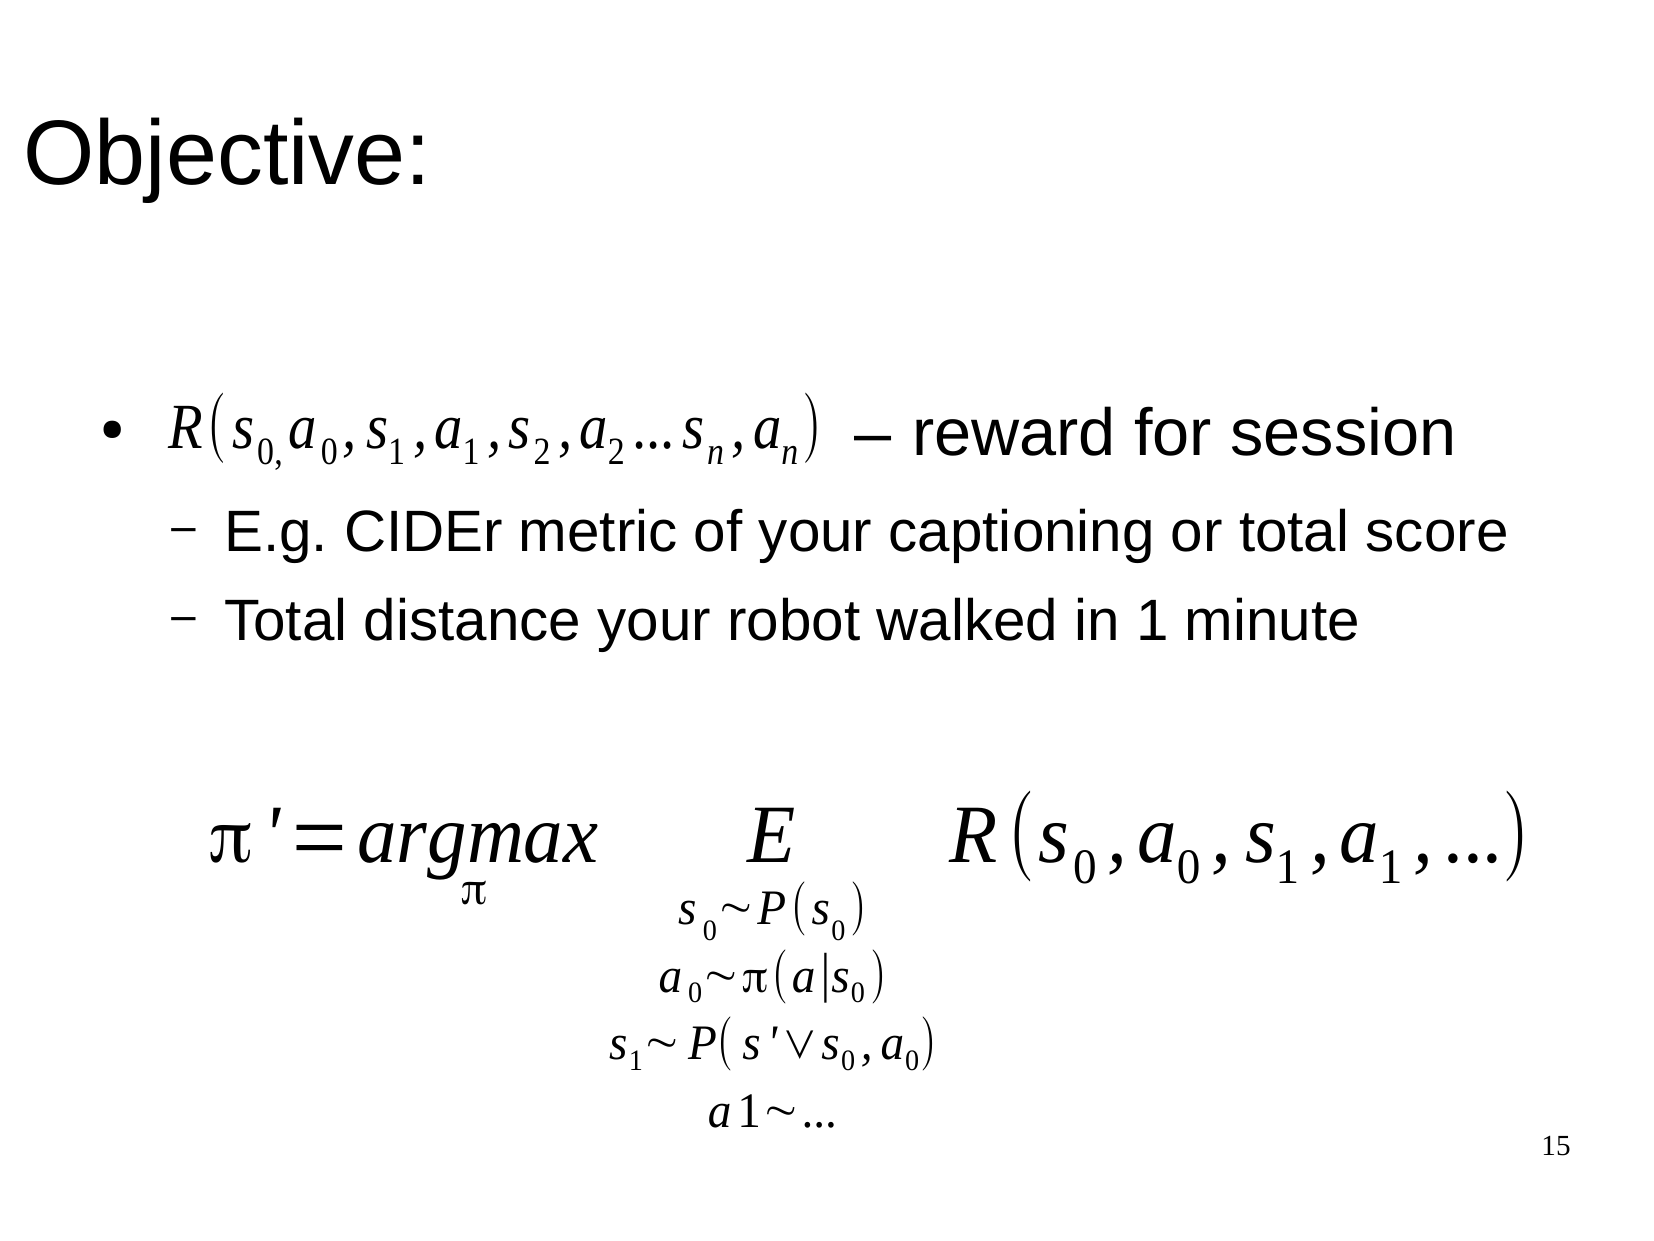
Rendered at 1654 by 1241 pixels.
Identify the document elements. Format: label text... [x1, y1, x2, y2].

title Objective: [23, 49, 1512, 257]
chart [150, 387, 835, 472]
list – reward for session E.g. CIDEr metric of your captioning or total score Total distance your robot walked in 1 minute [82, 290, 1571, 1241]
chart [189, 785, 1550, 1137]
